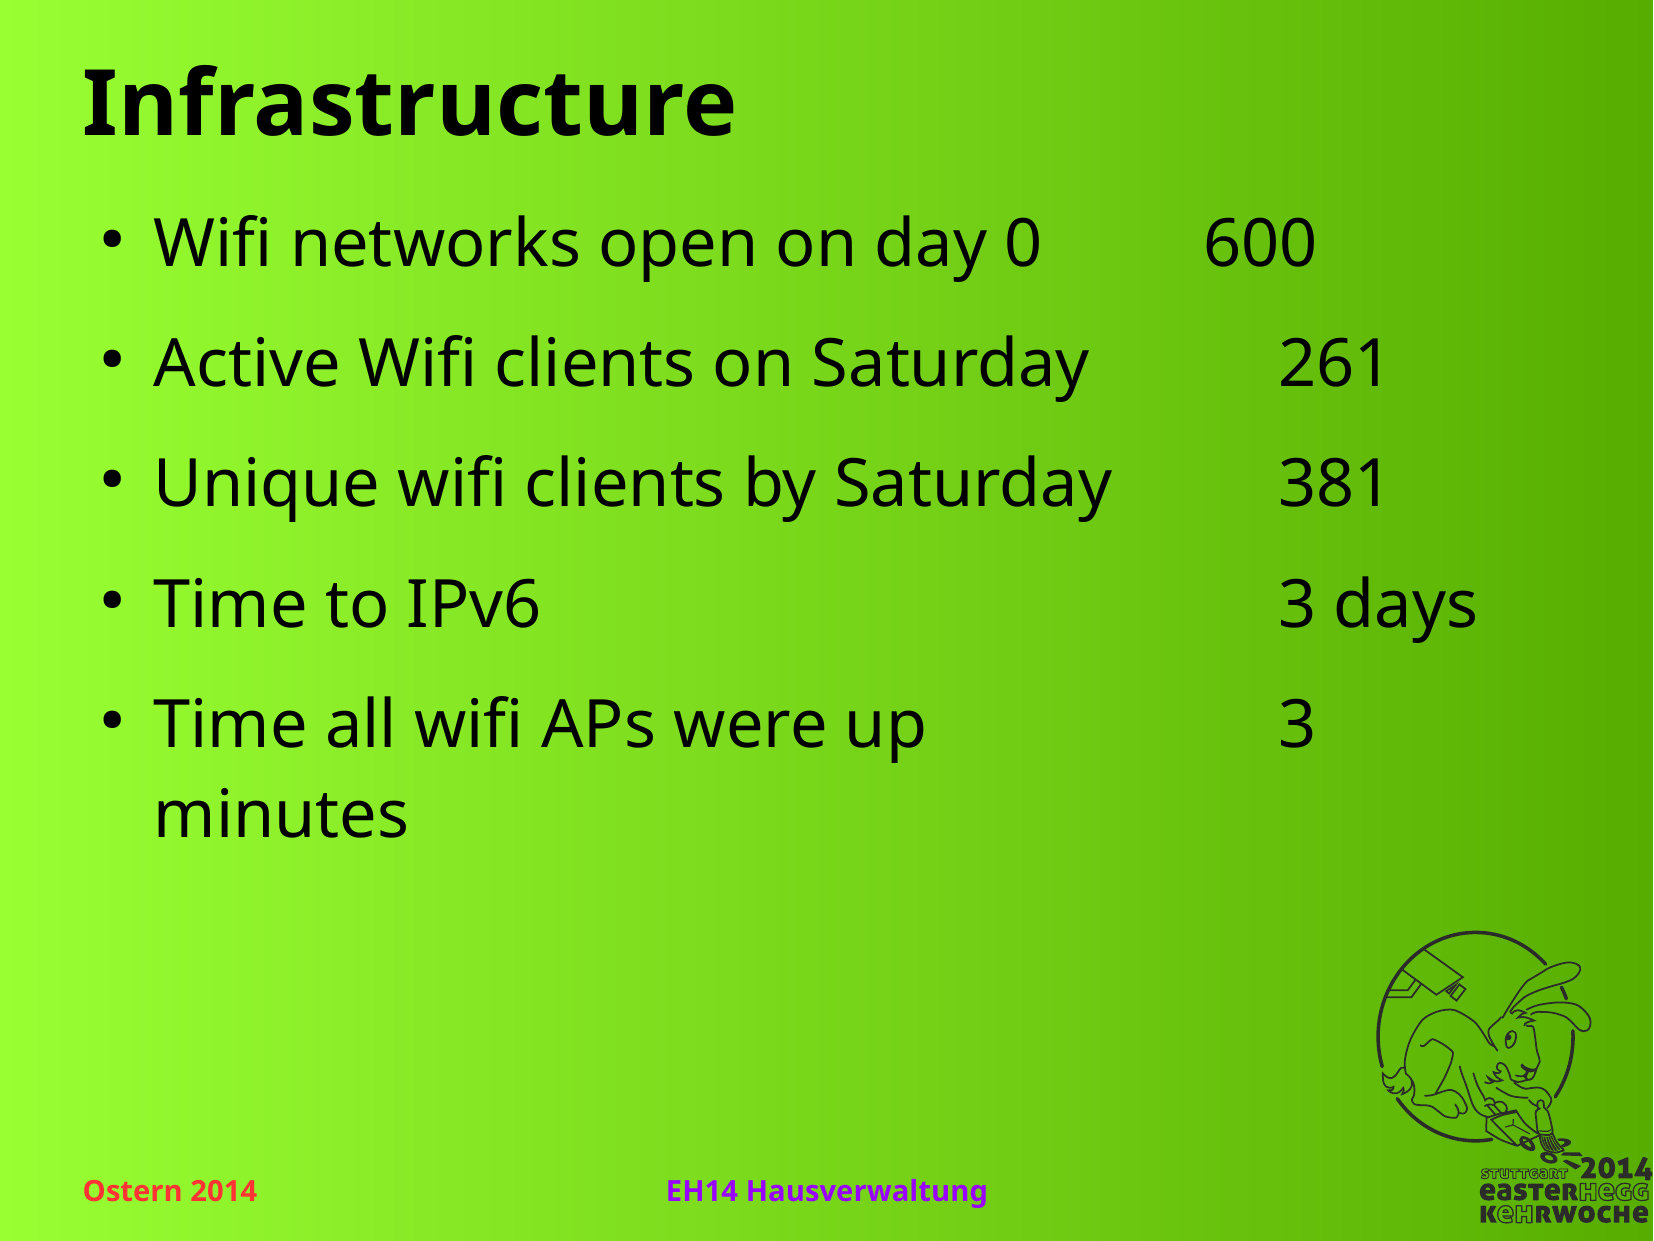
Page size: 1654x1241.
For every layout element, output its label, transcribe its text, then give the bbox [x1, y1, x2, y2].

title Infrastructure [82, 49, 1571, 151]
list Wifi networks open on day 0 600 Active Wifi clients on Saturday 261 Unique wifi clients by Saturday 381 Time to IPv6 3 days Time all wifi APs were up 3 minutes [82, 195, 1571, 1131]
title Party Stats [77, 0, 81, 1240]
